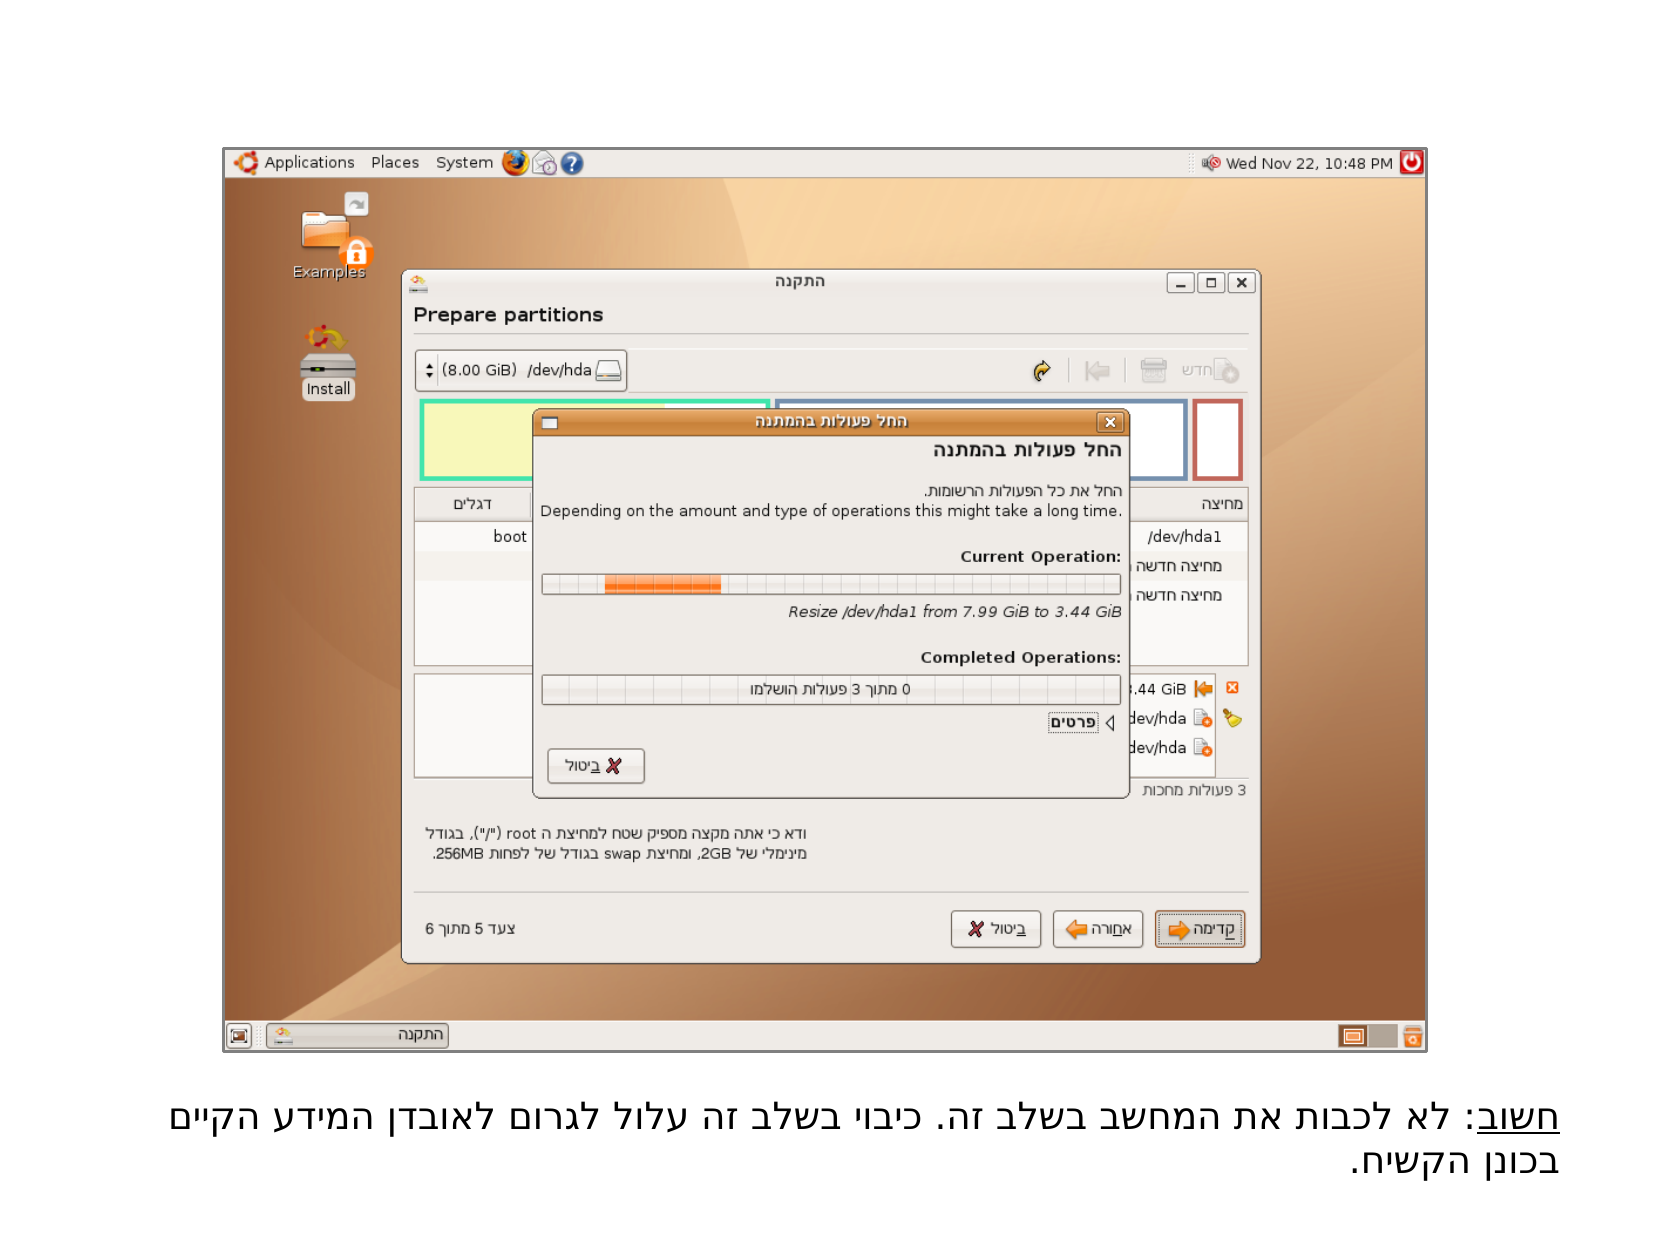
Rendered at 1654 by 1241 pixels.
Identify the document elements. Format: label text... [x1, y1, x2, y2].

picture [225, 150, 1426, 1051]
text_box חשוב: לא לכבות את המחשב בשלב זה. כיבוי בשלב זה עלול לגרום לאובדן המידע הקיים בכונן הקשיח. [75, 1087, 1576, 1241]
